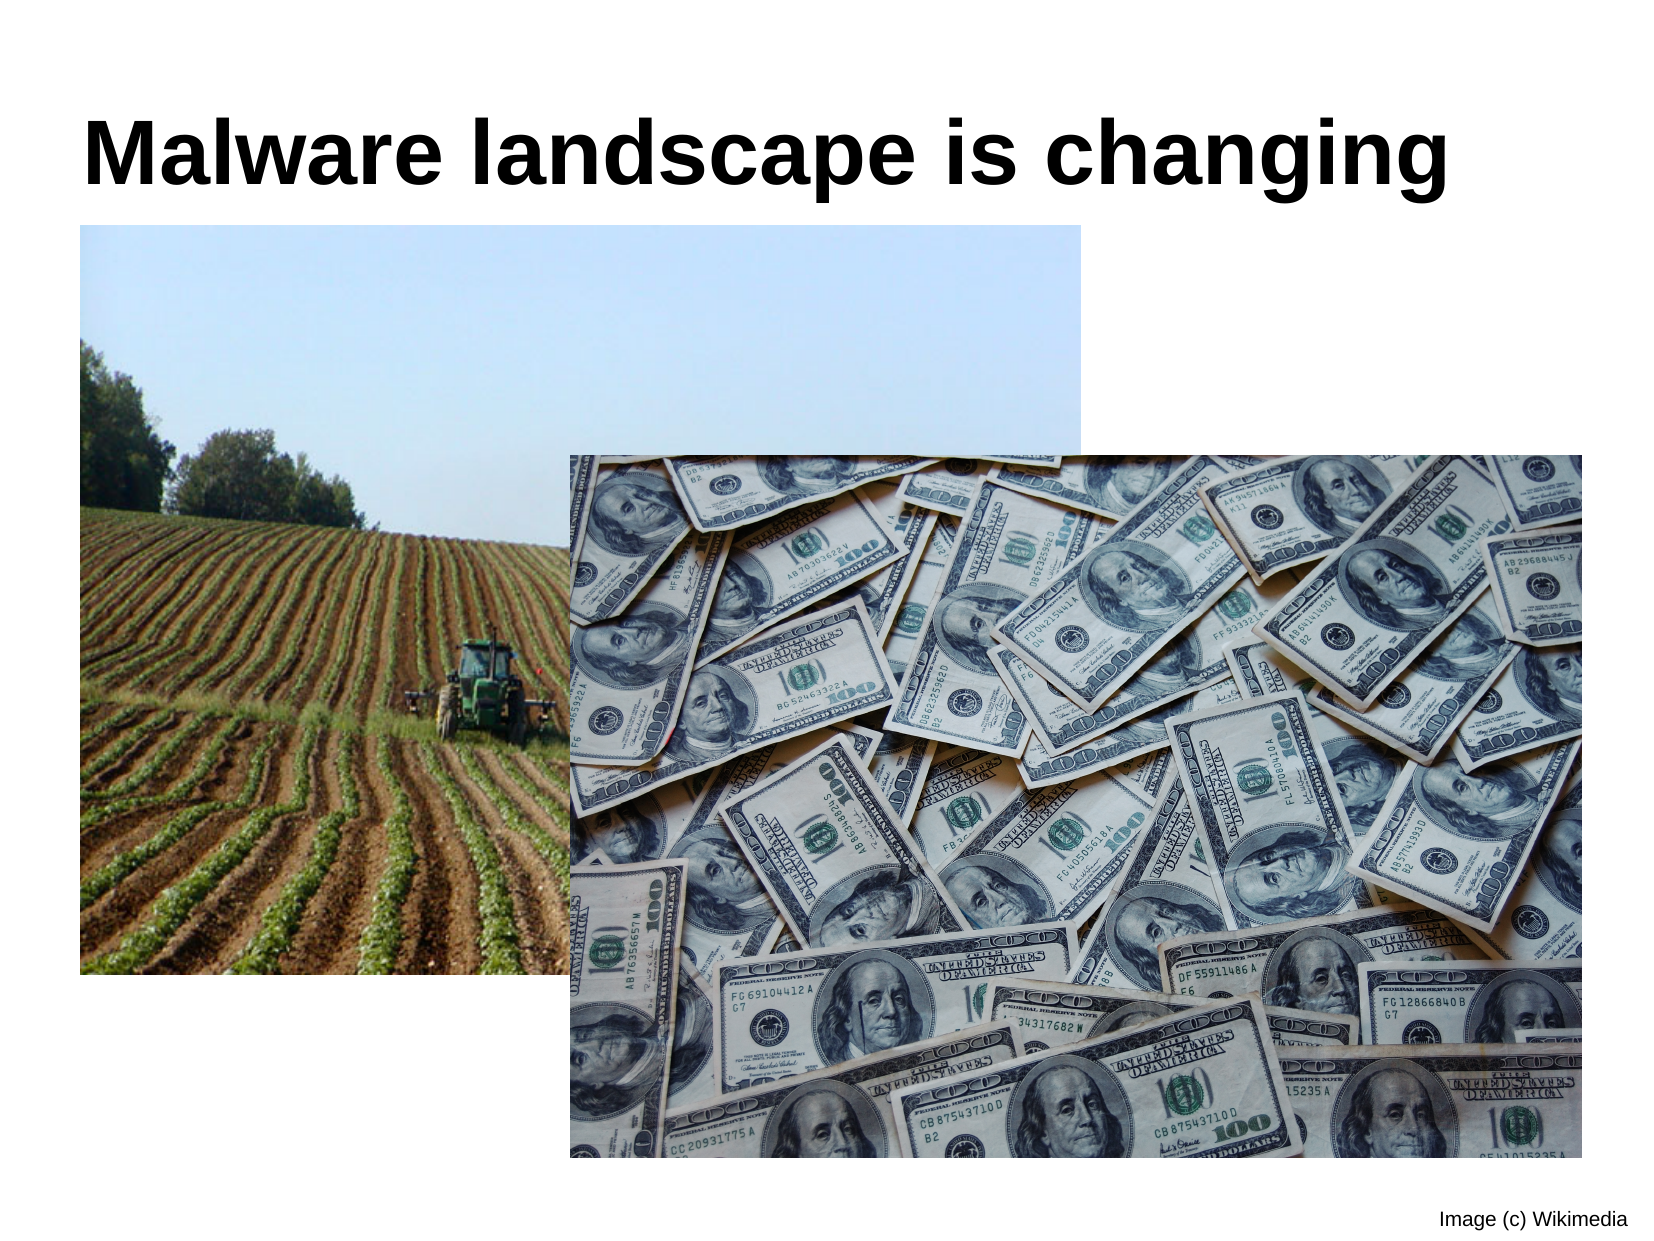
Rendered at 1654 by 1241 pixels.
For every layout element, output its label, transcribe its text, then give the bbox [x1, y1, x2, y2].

title Malware landscape is changing [82, 49, 1571, 257]
text_box Image (c) Wikimedia [1424, 1200, 1654, 1239]
picture [80, 225, 1582, 1158]
